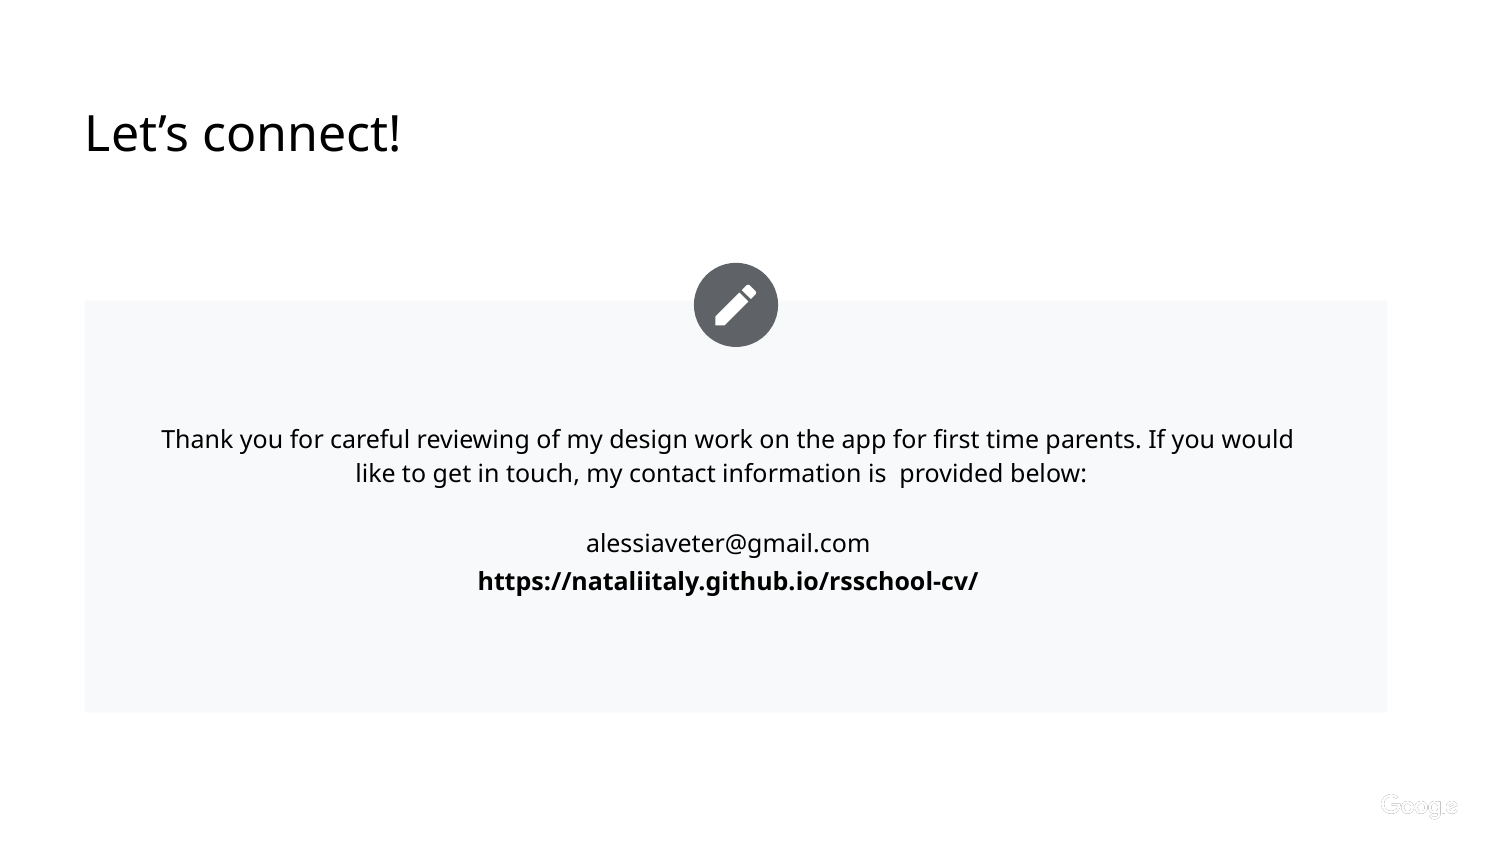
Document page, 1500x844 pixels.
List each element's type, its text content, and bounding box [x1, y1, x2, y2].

text_box Thank you for careful reviewing of my design work on the app for first time parents. If you would like to get in touch, my contact information is provided below: alessiaveter@gmail.com https://nataliitaly.github.io/rsschool-cv/ [150, 403, 1322, 611]
text_box Let’s connect! [84, 85, 894, 176]
picture [1381, 794, 1458, 820]
text_box [84, 262, 1388, 713]
